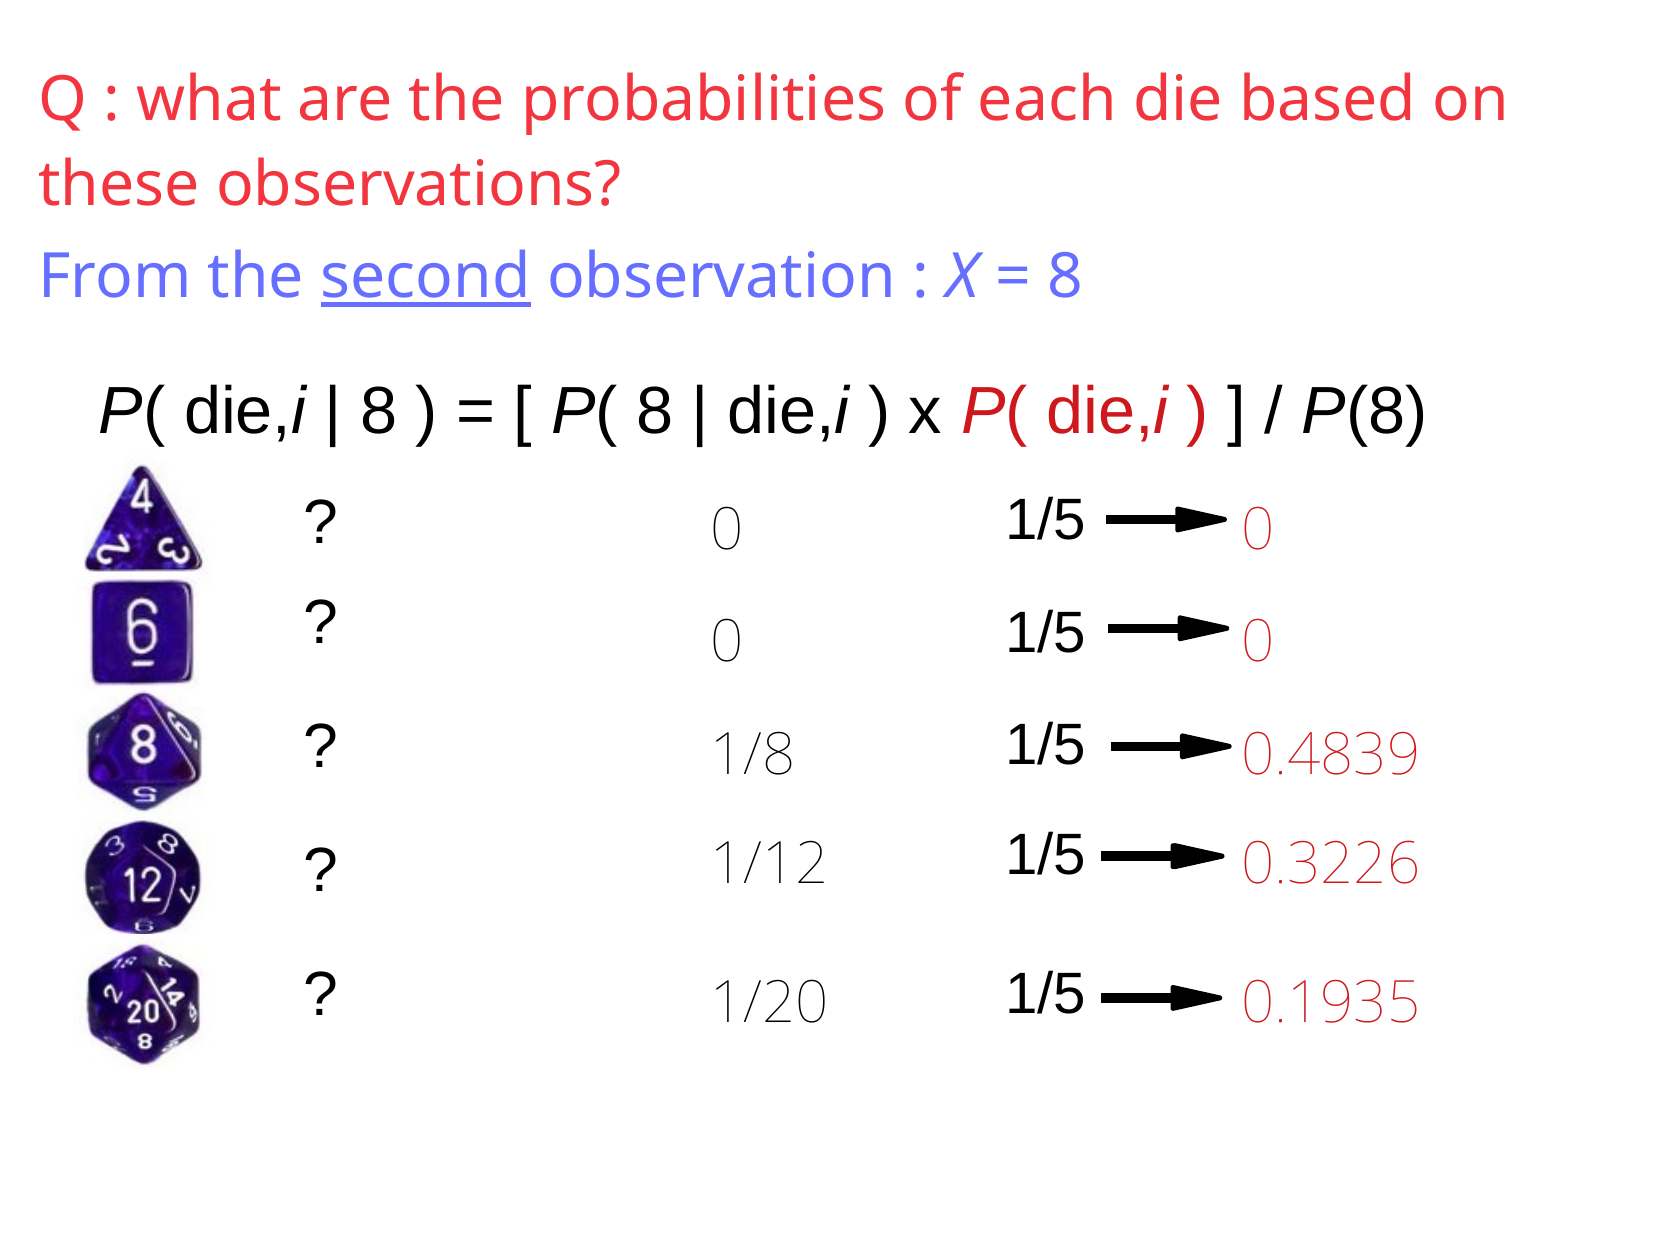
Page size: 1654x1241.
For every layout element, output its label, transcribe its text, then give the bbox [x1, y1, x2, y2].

text_box 1/12 [695, 814, 846, 894]
text_box 0 [1226, 592, 1291, 672]
text_box 1/8 [695, 704, 811, 785]
text_box 1/5 [990, 952, 1102, 1033]
text_box ? [289, 827, 354, 913]
text_box 1/5 [990, 479, 1102, 560]
text_box ? [289, 951, 354, 1037]
text_box From the second observation : X = 8 [23, 223, 1647, 378]
text_box ? [289, 703, 354, 789]
text_box 1/20 [695, 952, 846, 1033]
text_box 0.3226 [1226, 814, 1439, 894]
text_box ? [289, 579, 354, 665]
picture [71, 453, 214, 1070]
text_box 1/5 [990, 704, 1102, 785]
text_box Q : what are the probabilities of each die based on these observations? [23, 46, 1647, 201]
text_box 0 [1226, 479, 1291, 560]
text_box 0 [695, 592, 760, 672]
text_box 1/5 [990, 814, 1102, 894]
text_box 1/5 [990, 592, 1102, 672]
text_box 0 [695, 479, 760, 560]
text_box 0.1935 [1226, 952, 1439, 1033]
text_box 0.4839 [1226, 704, 1439, 785]
text_box P( die,i | 8 ) = [ P( 8 | die,i ) x P( die,i ) ] / P(8) [84, 378, 1544, 455]
text_box ? [289, 479, 354, 564]
